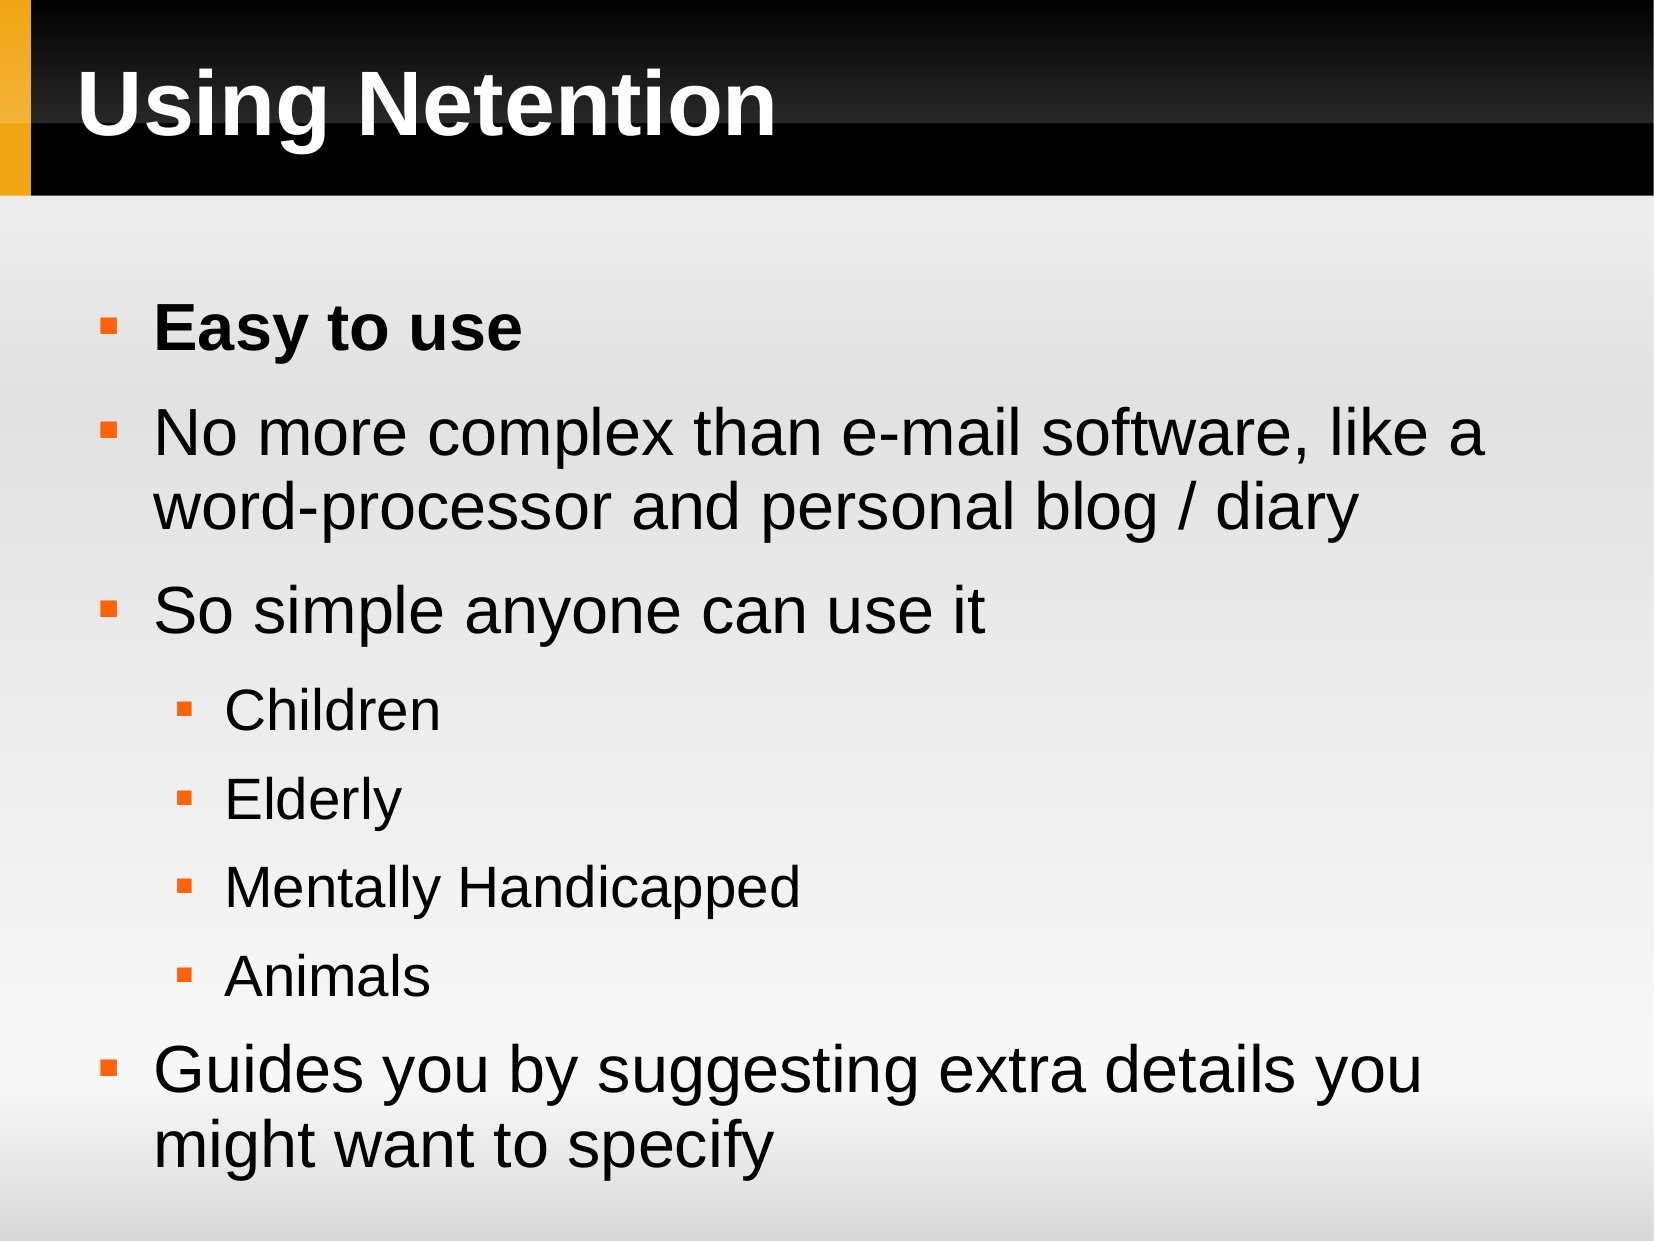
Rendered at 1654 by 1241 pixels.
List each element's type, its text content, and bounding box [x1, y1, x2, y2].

list Easy to use No more complex than e-mail software, like a word-processor and personal blog / diary So simple anyone can use it Children Elderly Mentally Handicapped Animals Guides you by suggesting extra details you might want to specify [82, 290, 1571, 1182]
title Using Netention [76, 7, 1565, 200]
picture [0, 0, 1654, 1241]
